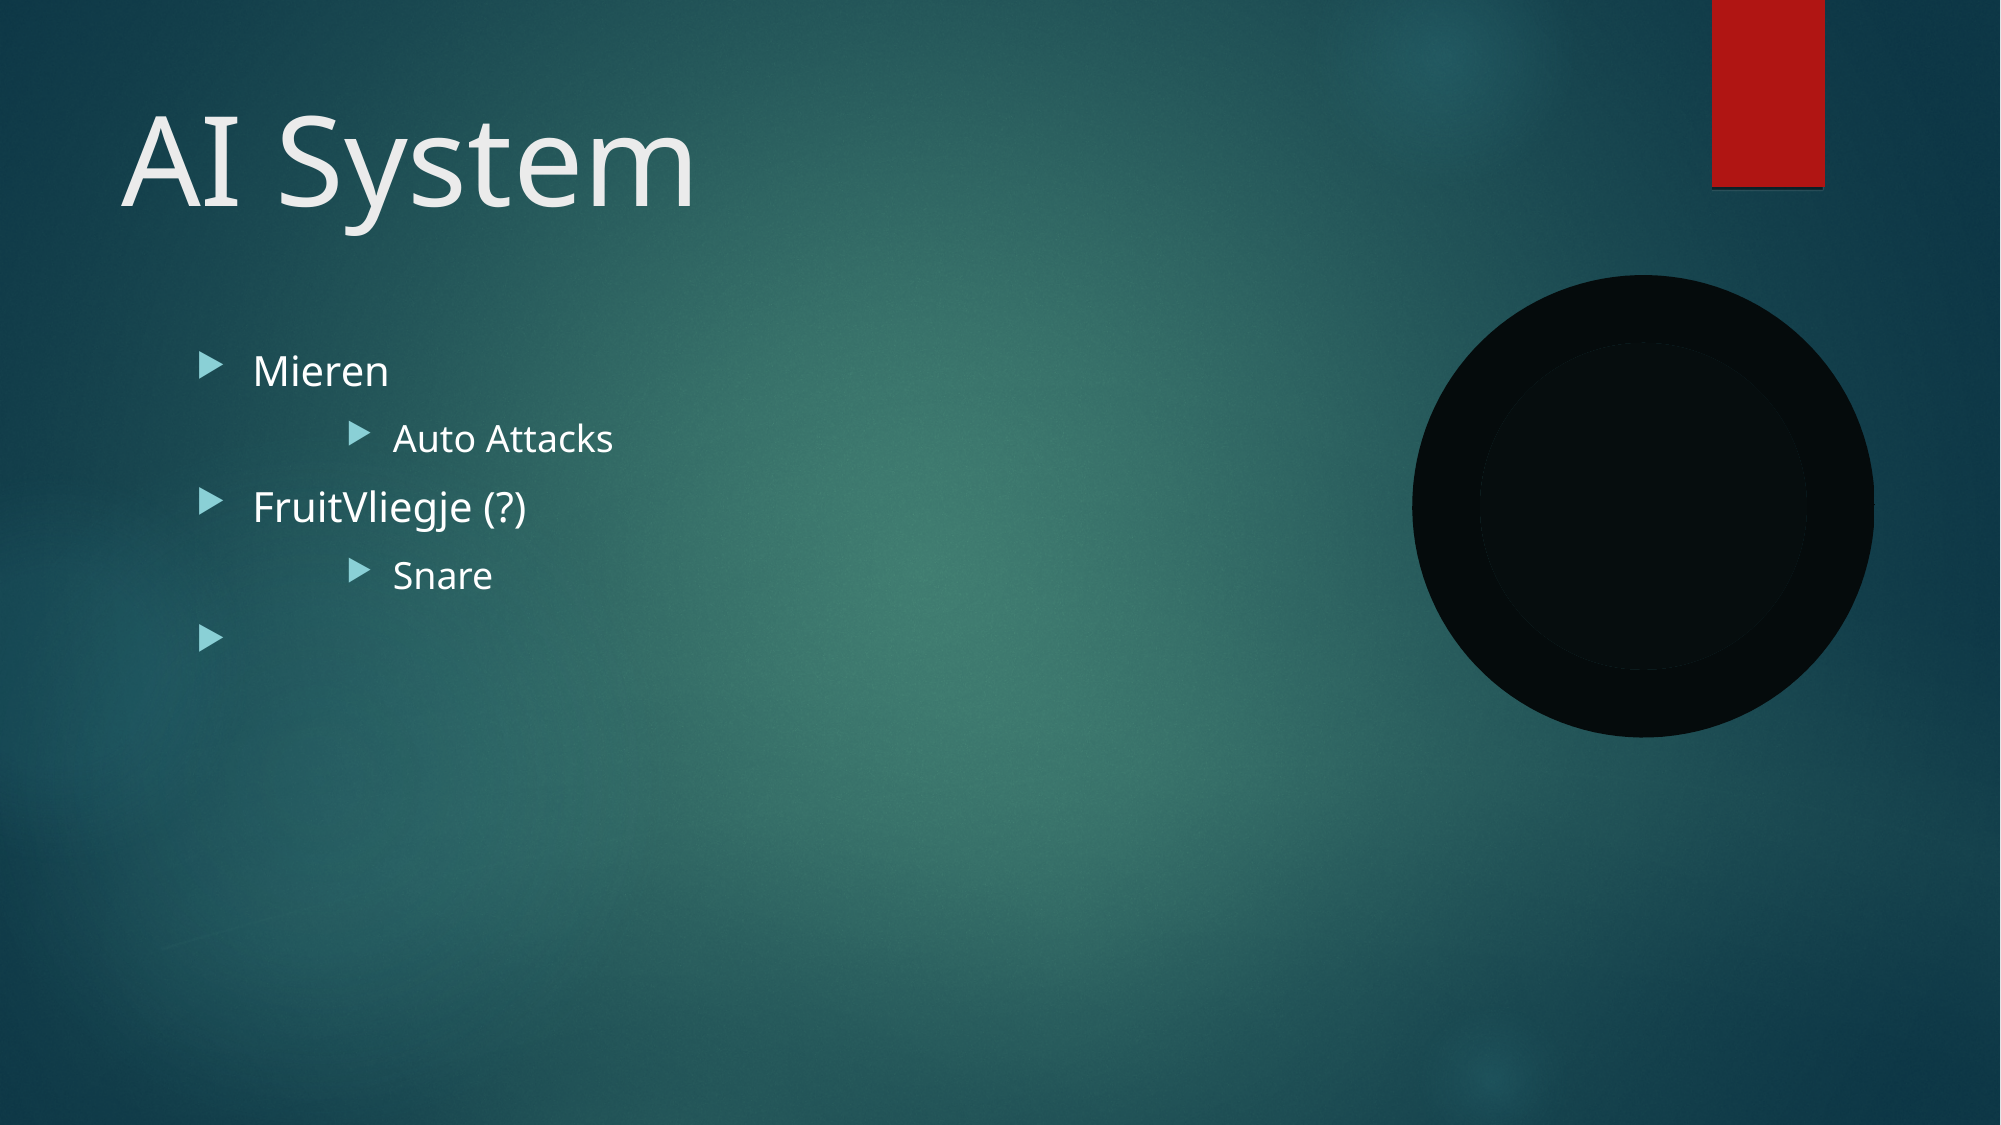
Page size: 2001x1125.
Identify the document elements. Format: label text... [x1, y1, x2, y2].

title AI System [106, 74, 1649, 305]
list Mieren Auto Attacks FruitVliegje (?) Snare [181, 336, 1649, 1026]
